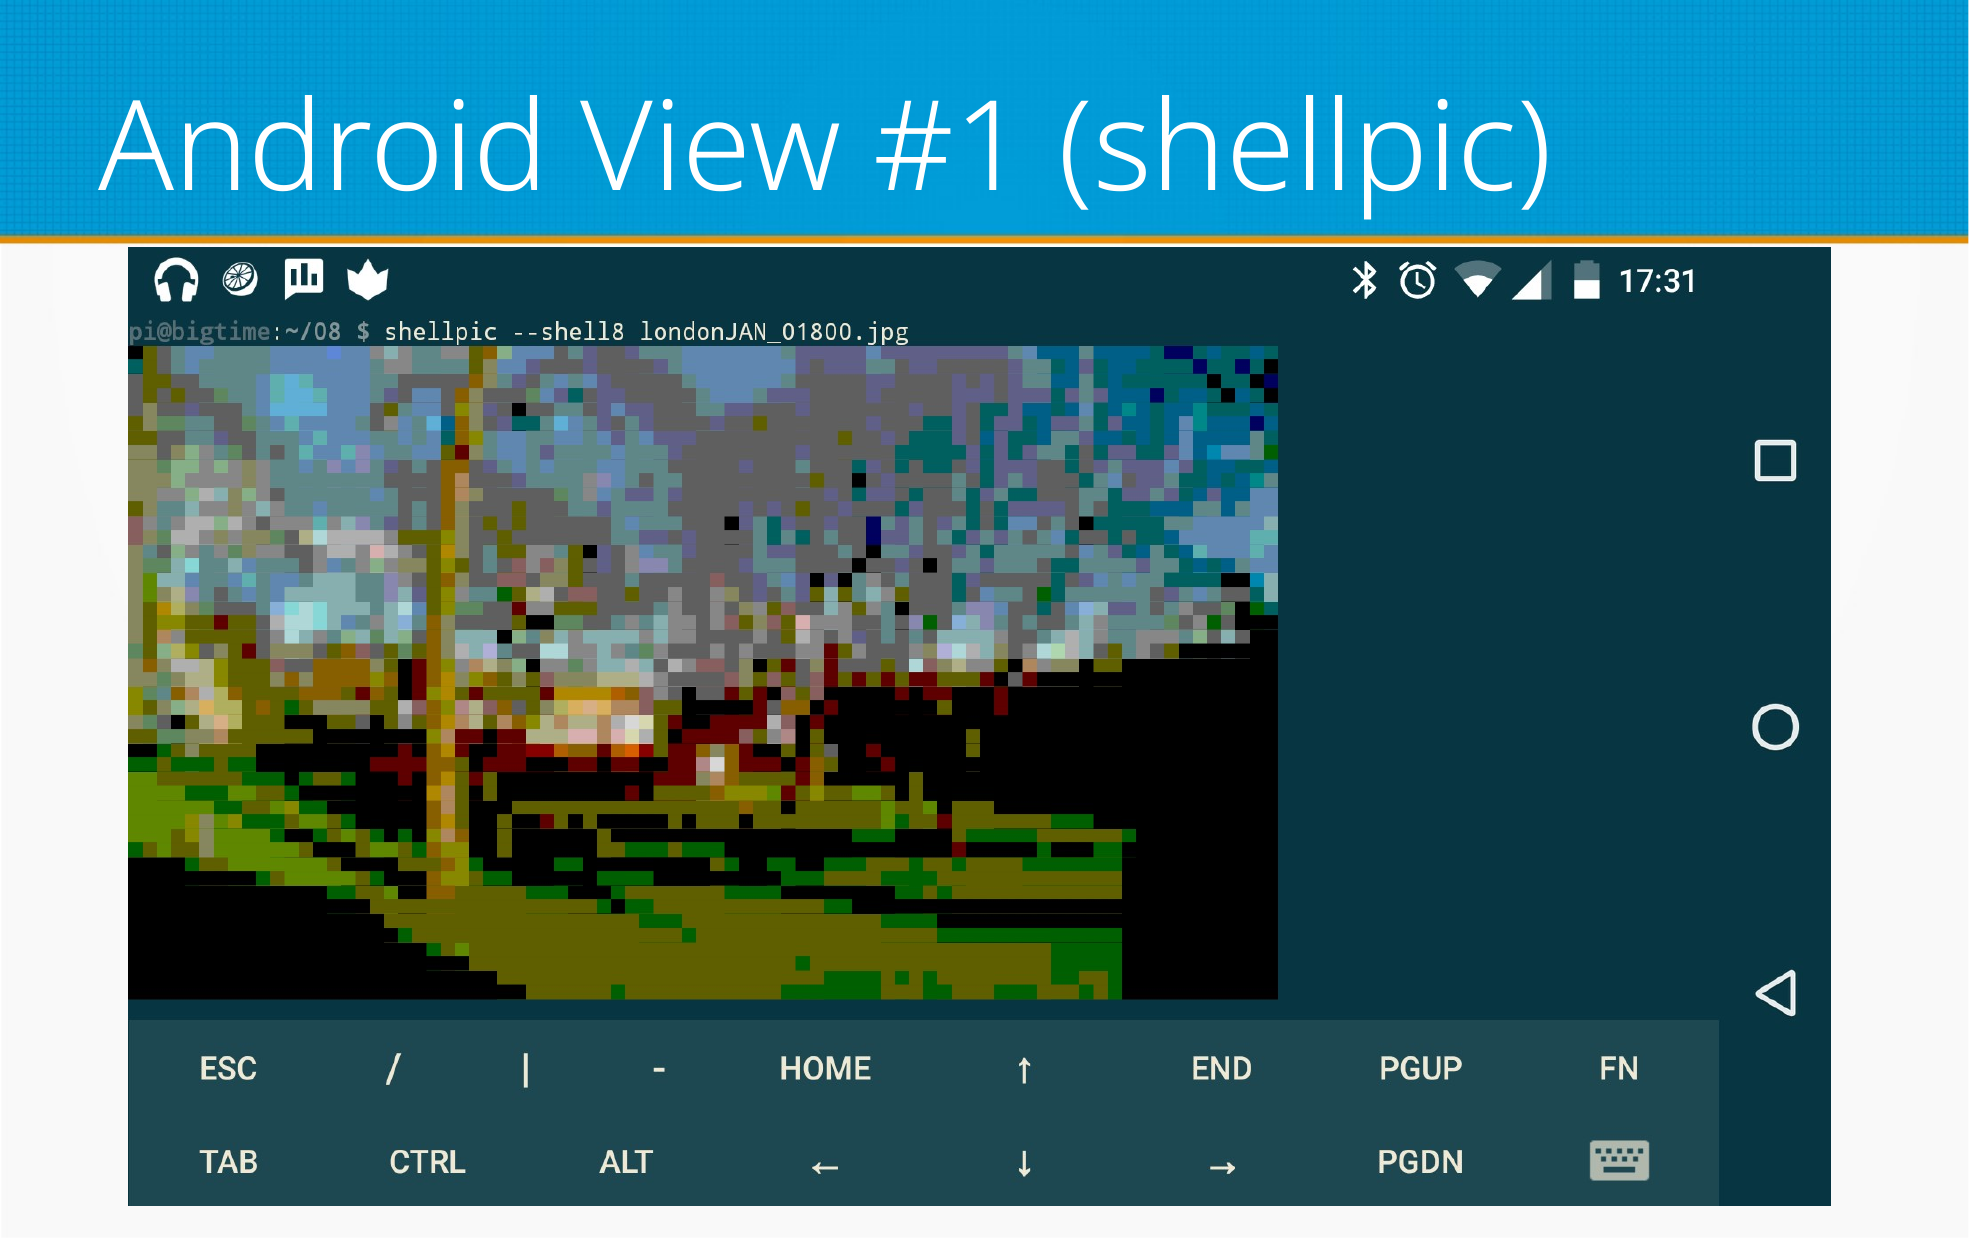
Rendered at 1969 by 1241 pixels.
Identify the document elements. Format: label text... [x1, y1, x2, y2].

title Android View #1 (shellpic) [98, 19, 1870, 227]
picture [0, 233, 1969, 1241]
